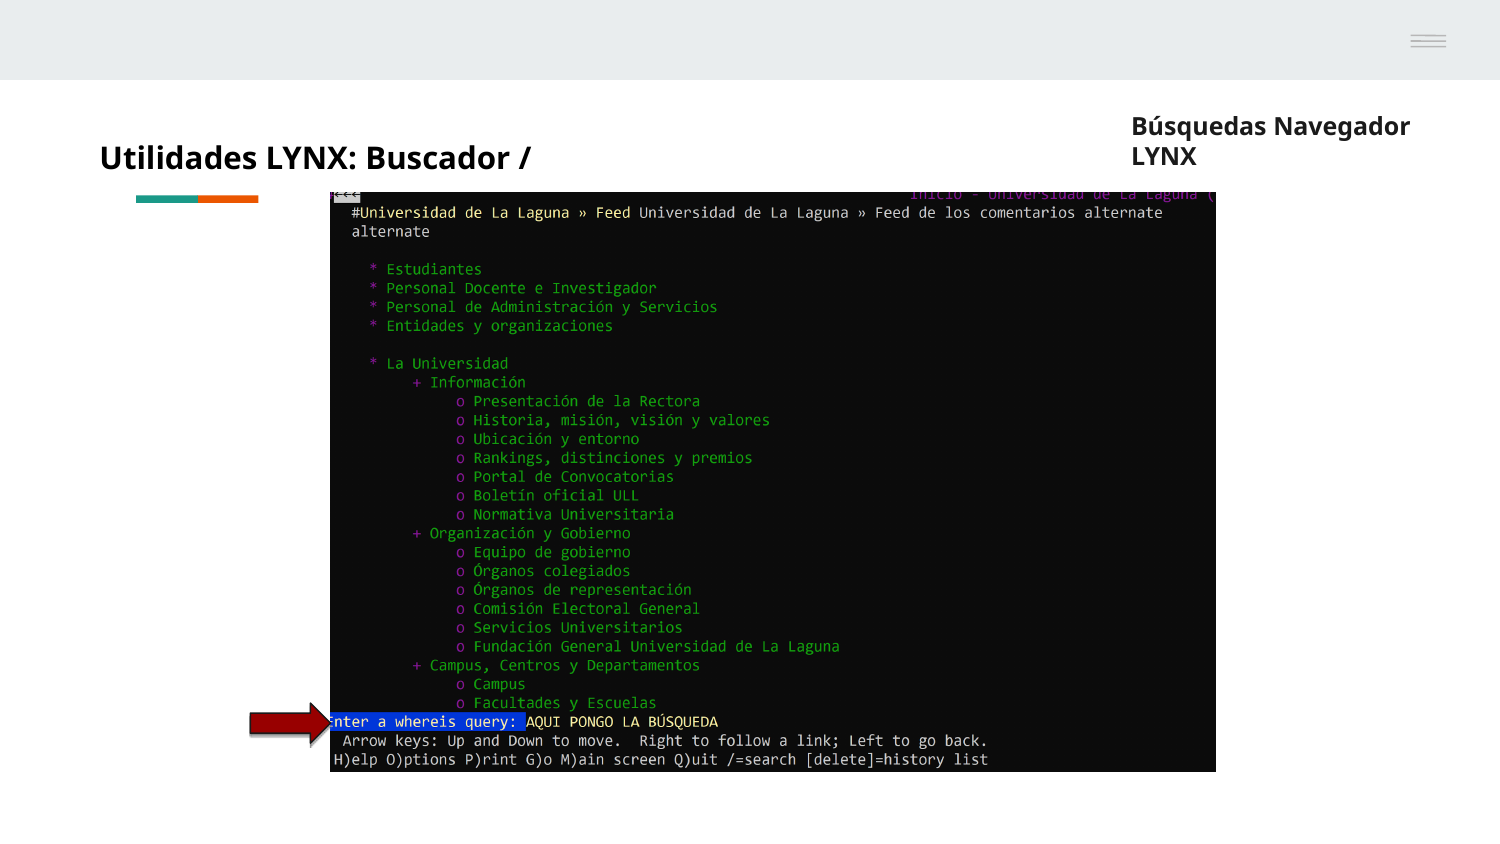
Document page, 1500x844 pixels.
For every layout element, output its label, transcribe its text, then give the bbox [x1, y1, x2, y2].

picture [330, 192, 1216, 772]
list Utilidades LYNX: Buscador / [84, 117, 750, 186]
text_box [250, 703, 331, 744]
title Búsquedas Navegador LYNX [1116, 95, 1489, 156]
